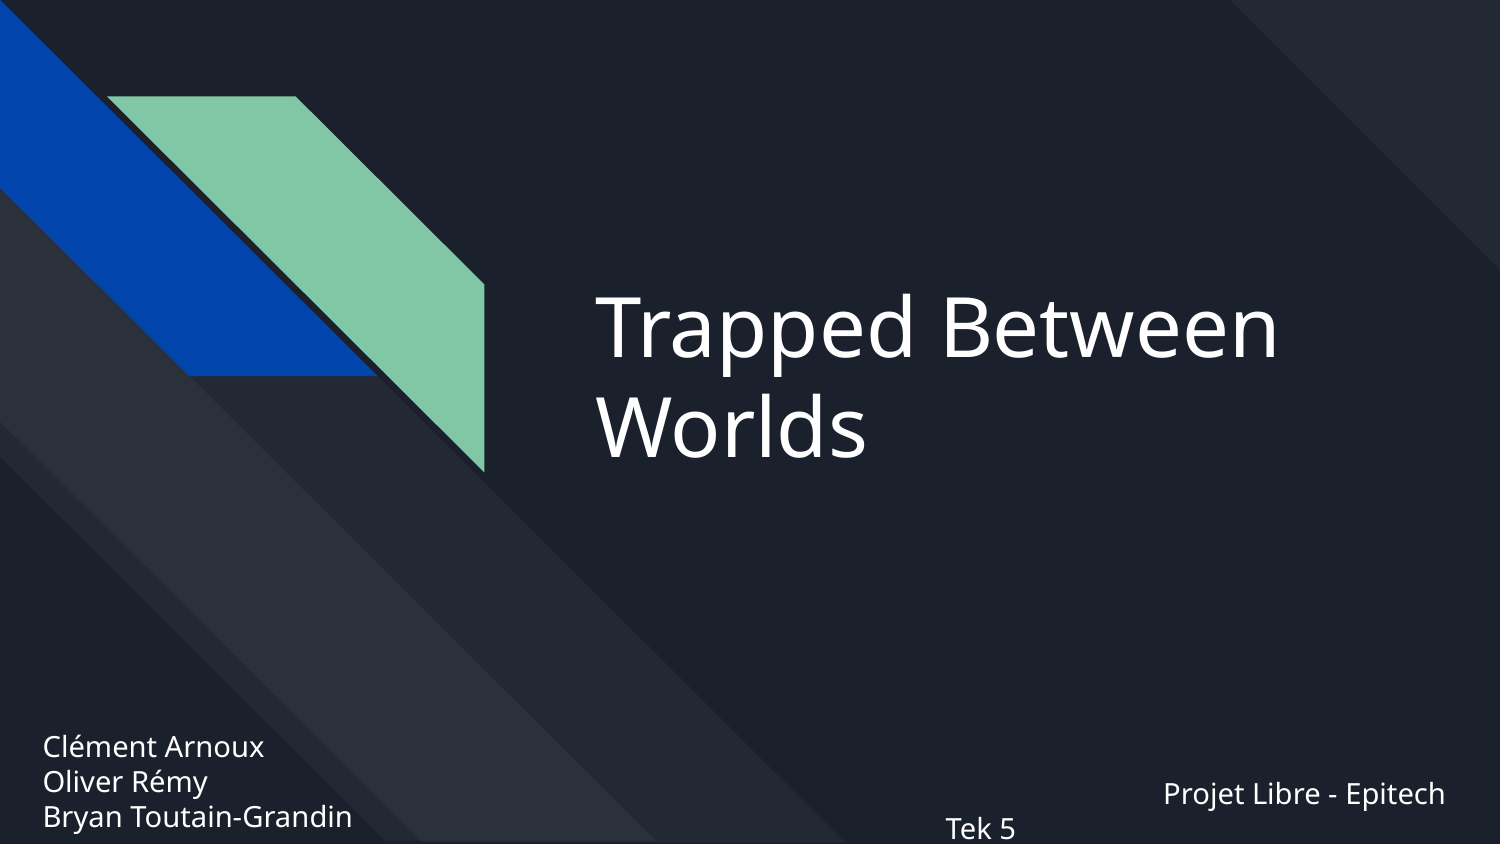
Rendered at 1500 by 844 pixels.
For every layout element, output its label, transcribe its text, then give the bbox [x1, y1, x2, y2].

subtitle Projet Libre - Epitech Tek 5 [930, 760, 1500, 844]
subtitle Clément Arnoux Oliver Rémy Bryan Toutain-Grandin [27, 713, 844, 844]
title Trapped Between Worlds [580, 258, 1404, 518]
